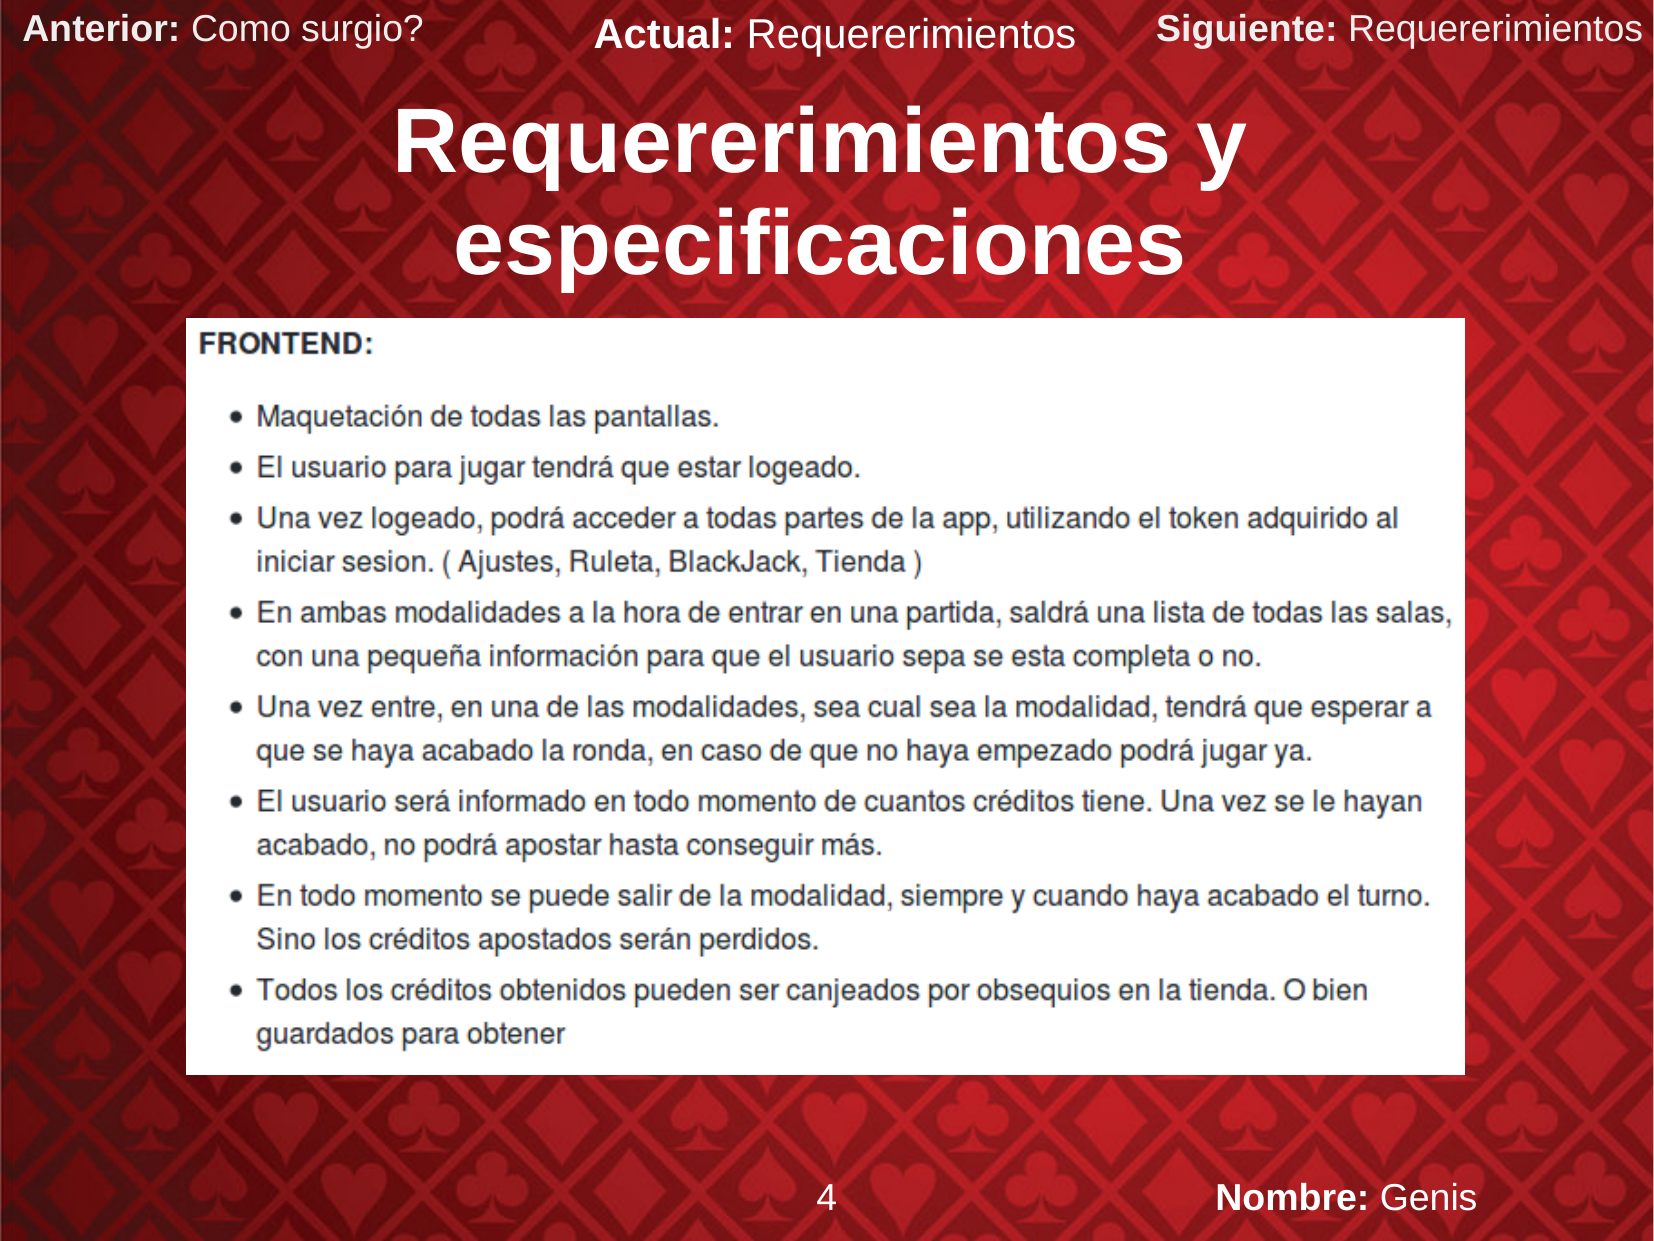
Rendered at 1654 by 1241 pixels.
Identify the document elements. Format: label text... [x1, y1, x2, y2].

text_box Nombre: Genis [1062, 1169, 1630, 1227]
text_box 4 [543, 1169, 1062, 1227]
text_box Siguiente: Requererimientos [1145, 7, 1654, 92]
picture [0, 0, 1654, 1241]
text_box Anterior: Como surgio? [11, 7, 556, 92]
title Requererimientos y especificaciones [23, 88, 1619, 296]
text_box Actual: Requererimientos [578, 3, 1099, 112]
